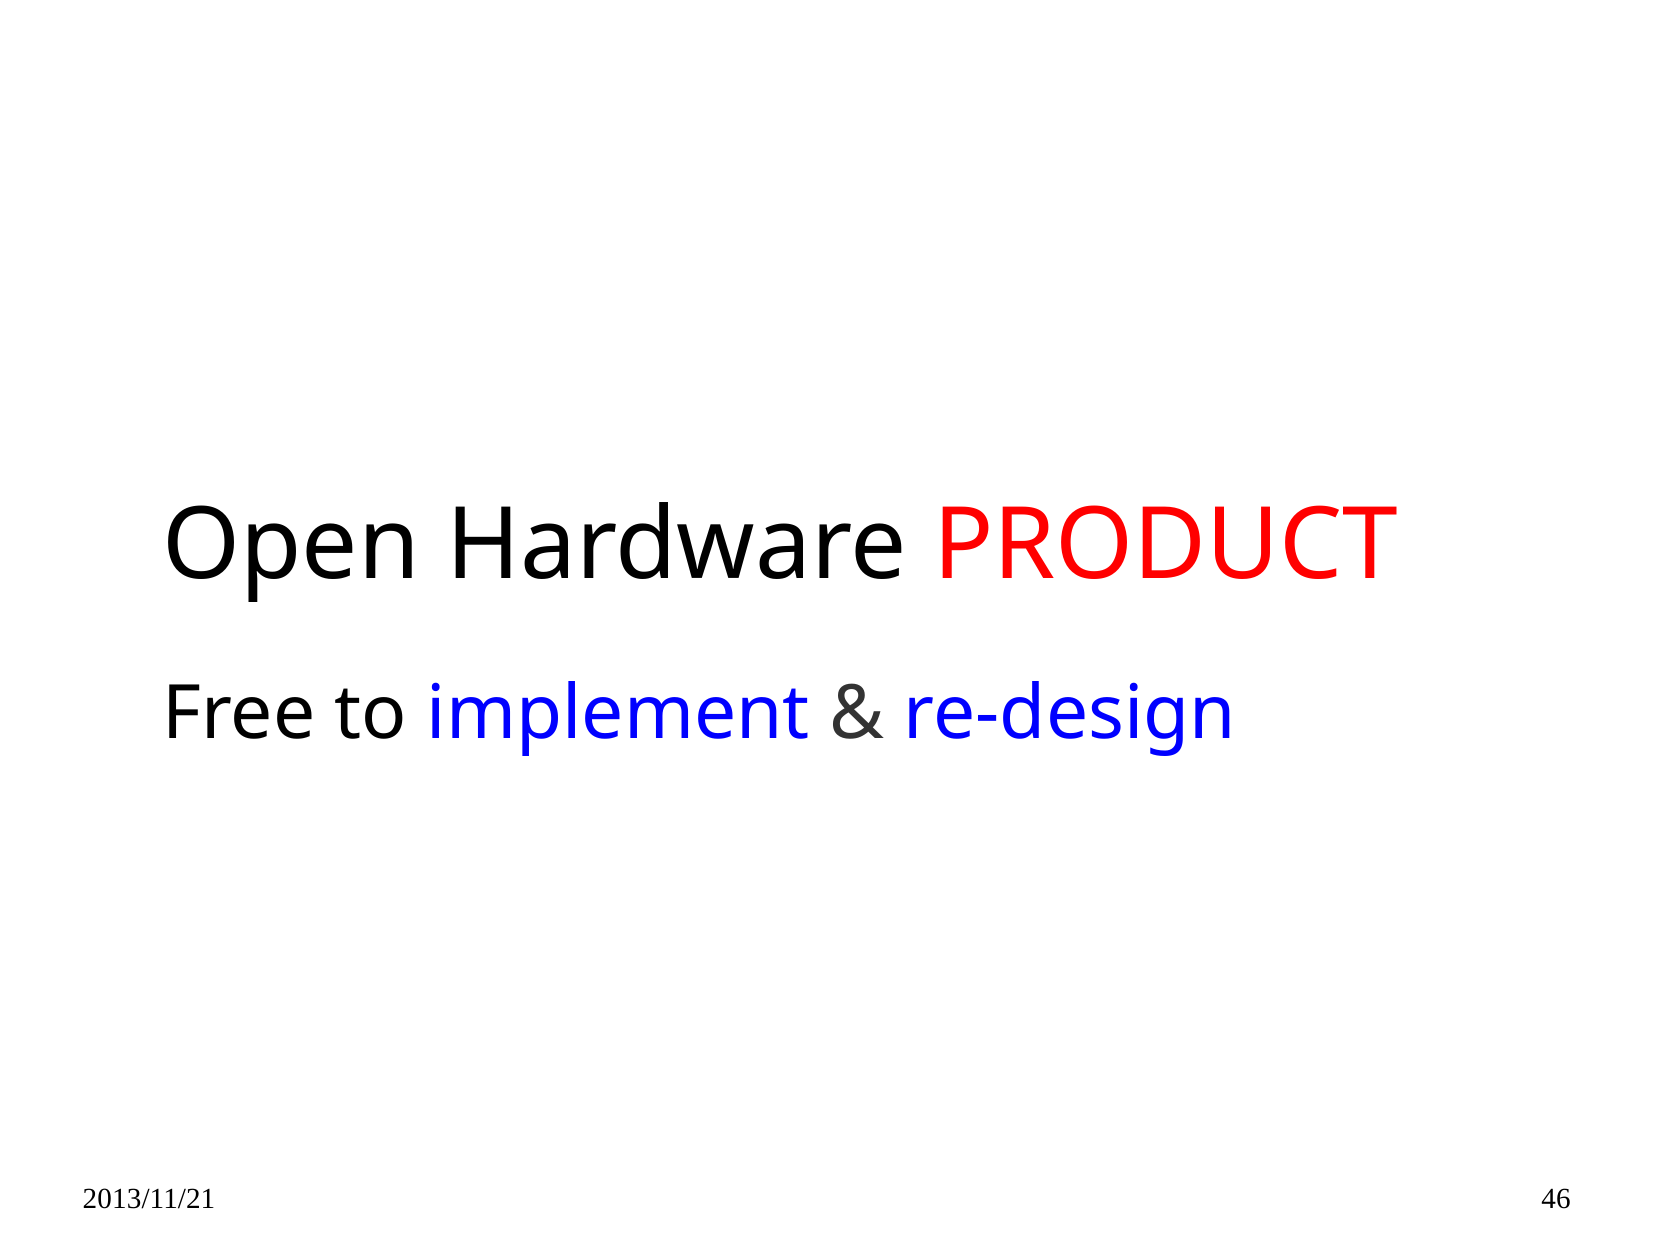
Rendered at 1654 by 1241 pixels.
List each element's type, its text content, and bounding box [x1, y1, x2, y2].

text_box Open Hardware PRODUCT Free to implement & re-design [147, 395, 1506, 660]
